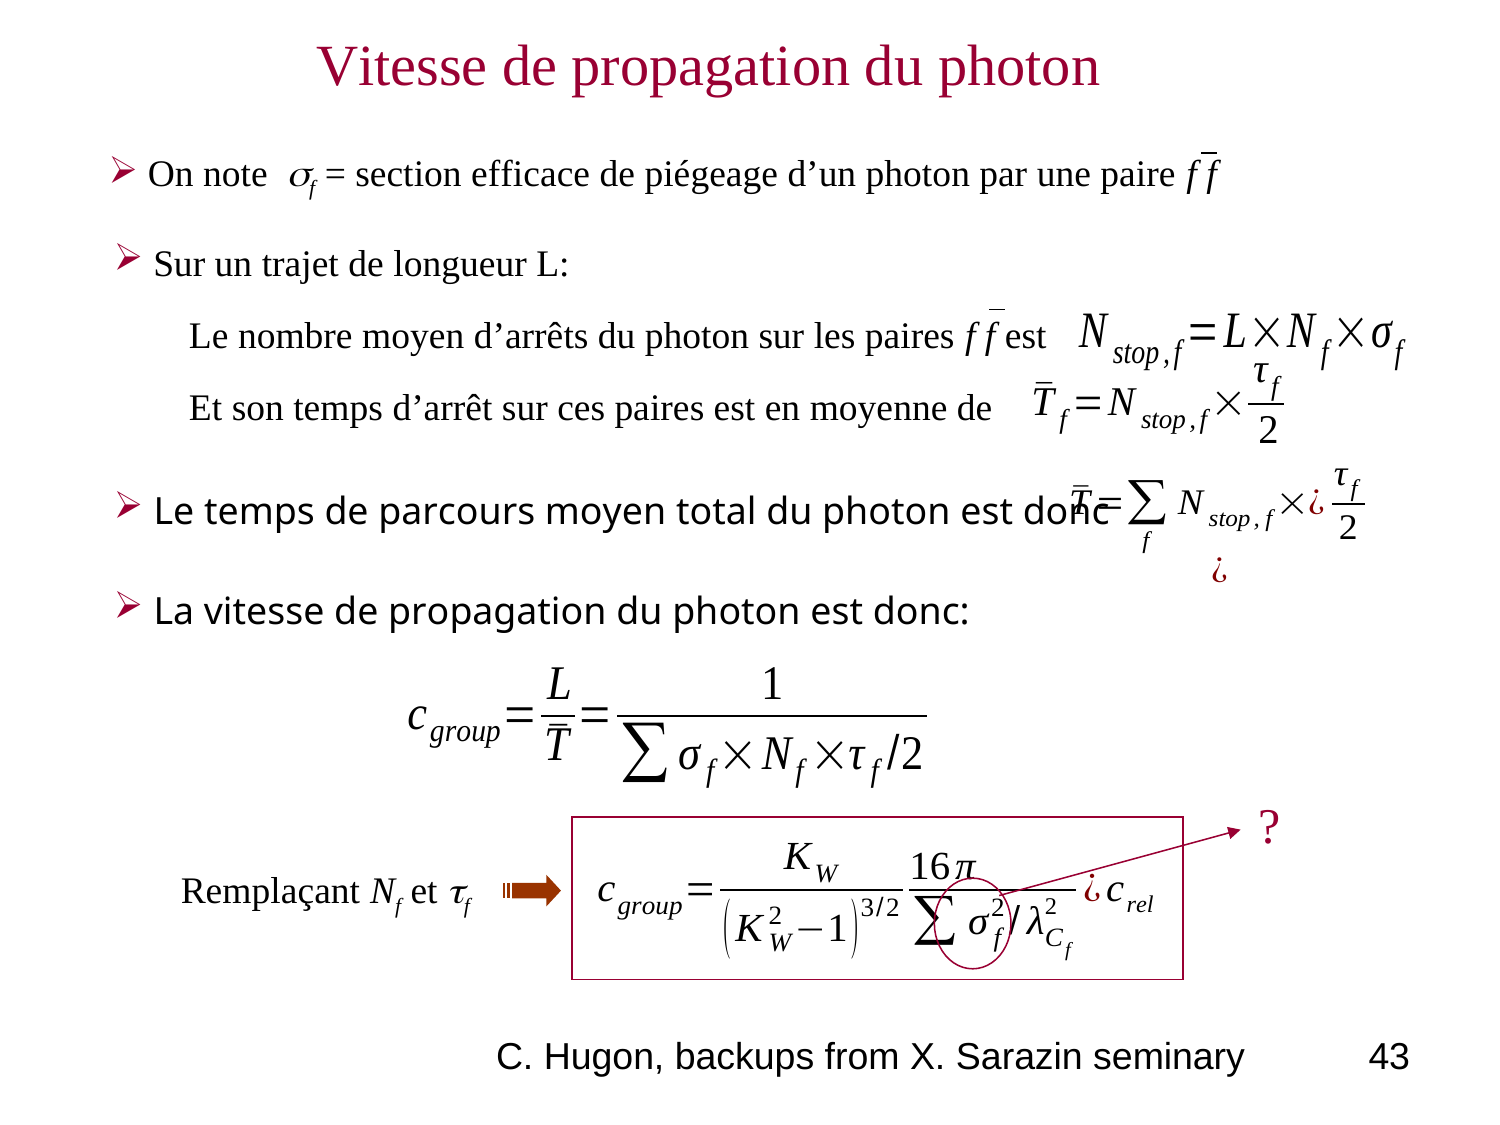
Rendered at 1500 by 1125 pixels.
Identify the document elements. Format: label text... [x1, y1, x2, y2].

text_box Le temps de parcours moyen total du photon est donc [99, 468, 1136, 541]
text_box Vitesse de propagation du photon [301, 2, 1116, 106]
text_box Sur un trajet de longueur L: Le nombre moyen d’arrêts du photon sur les paires f f est Et son temps d’arrêt sur ces paires est en moyenne de [99, 203, 1290, 436]
text_box Remplaçant Nf et f [166, 846, 485, 926]
chart [936, 879, 1010, 962]
chart [587, 834, 1168, 962]
text_box On notef = section efficace de piégeage d’un photon par une paire f f [93, 141, 1268, 208]
chart [1021, 302, 1422, 584]
chart [396, 657, 945, 790]
text_box [512, 874, 561, 907]
chart [996, 851, 1168, 962]
text_box La vitesse de propagation du photon est donc: [99, 568, 986, 641]
text_box ? [1244, 771, 1297, 862]
